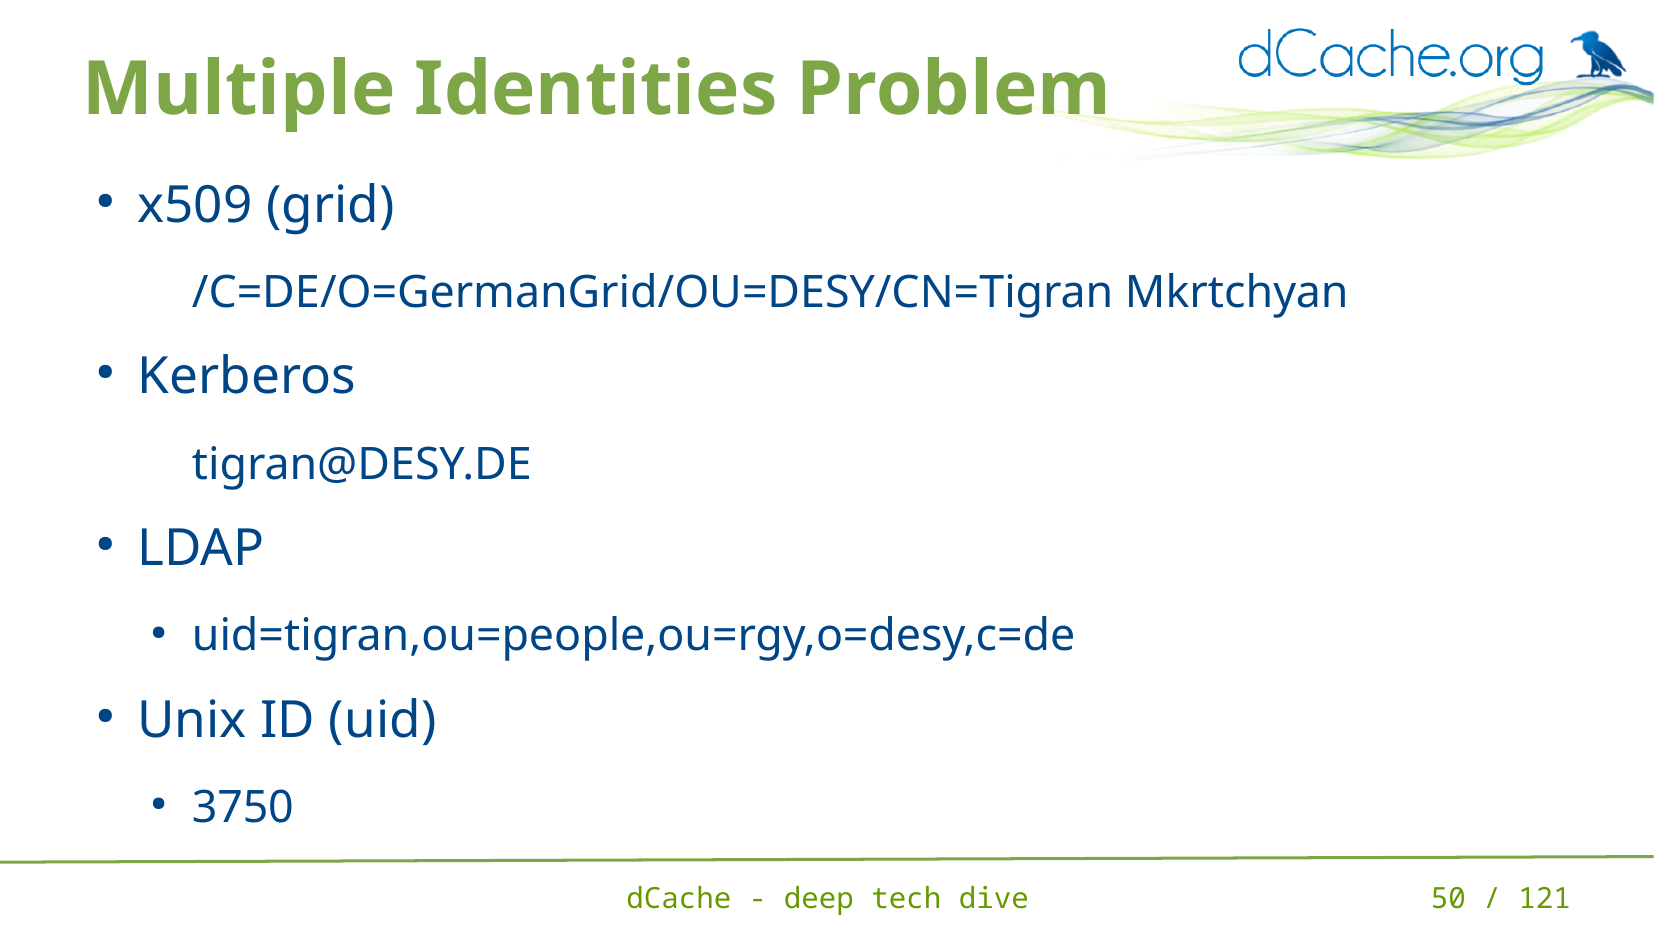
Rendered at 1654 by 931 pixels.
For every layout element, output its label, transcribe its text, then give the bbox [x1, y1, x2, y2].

title Multiple Identities Problem [82, 40, 1605, 131]
picture [956, 16, 1654, 169]
list x509 (grid) /C=DE/O=GermanGrid/OU=DESY/CN=Tigran Mkrtchyan Kerberos tigran@DESY.DE LDAP uid=tigran,ou=people,ou=rgy,o=desy,c=de Unix ID (uid) 3750 [82, 167, 1571, 839]
